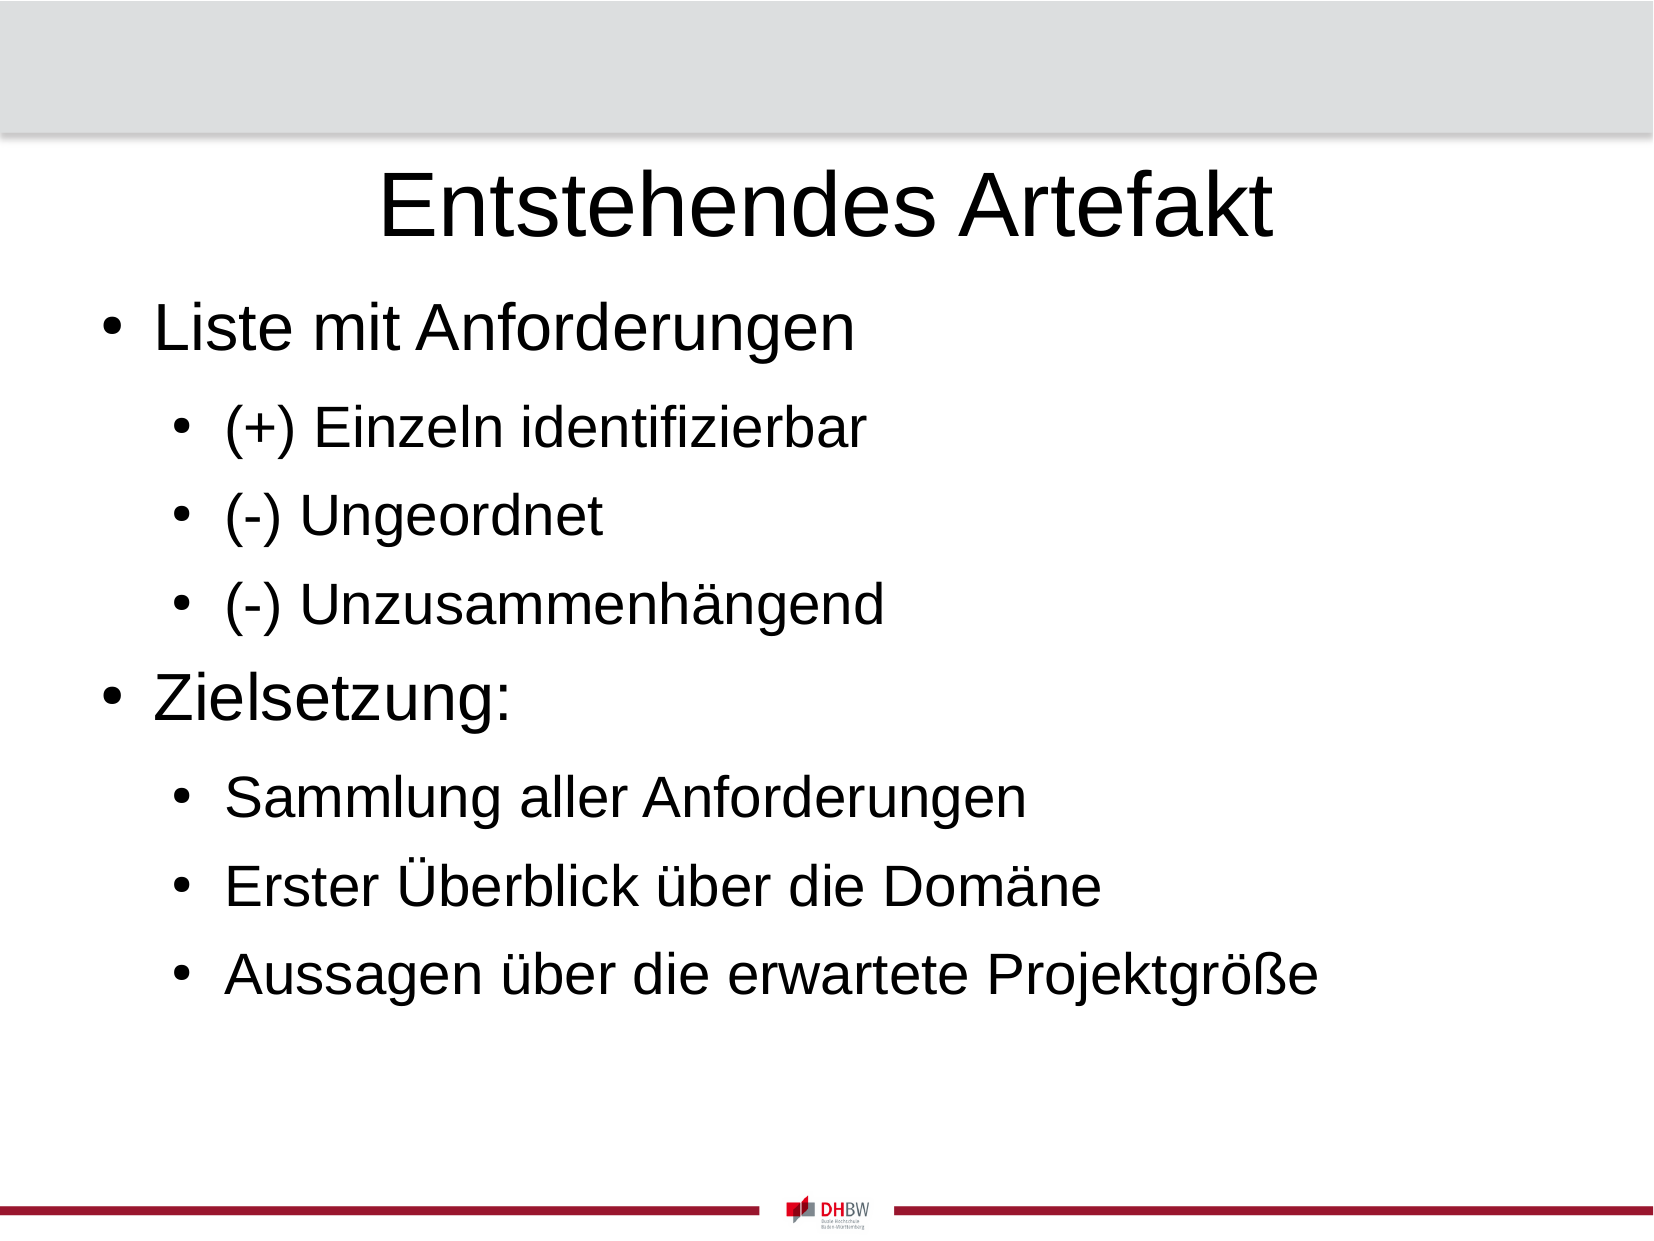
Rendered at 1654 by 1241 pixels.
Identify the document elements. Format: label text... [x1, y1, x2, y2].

title Entstehendes Artefakt [82, 147, 1571, 257]
picture [0, 1, 1654, 1237]
list Liste mit Anforderungen (+) Einzeln identifizierbar (-) Ungeordnet (-) Unzusammenhängend Zielsetzung: Sammlung aller Anforderungen Erster Überblick über die Domäne Aussagen über die erwartete Projektgröße [82, 290, 1571, 1095]
